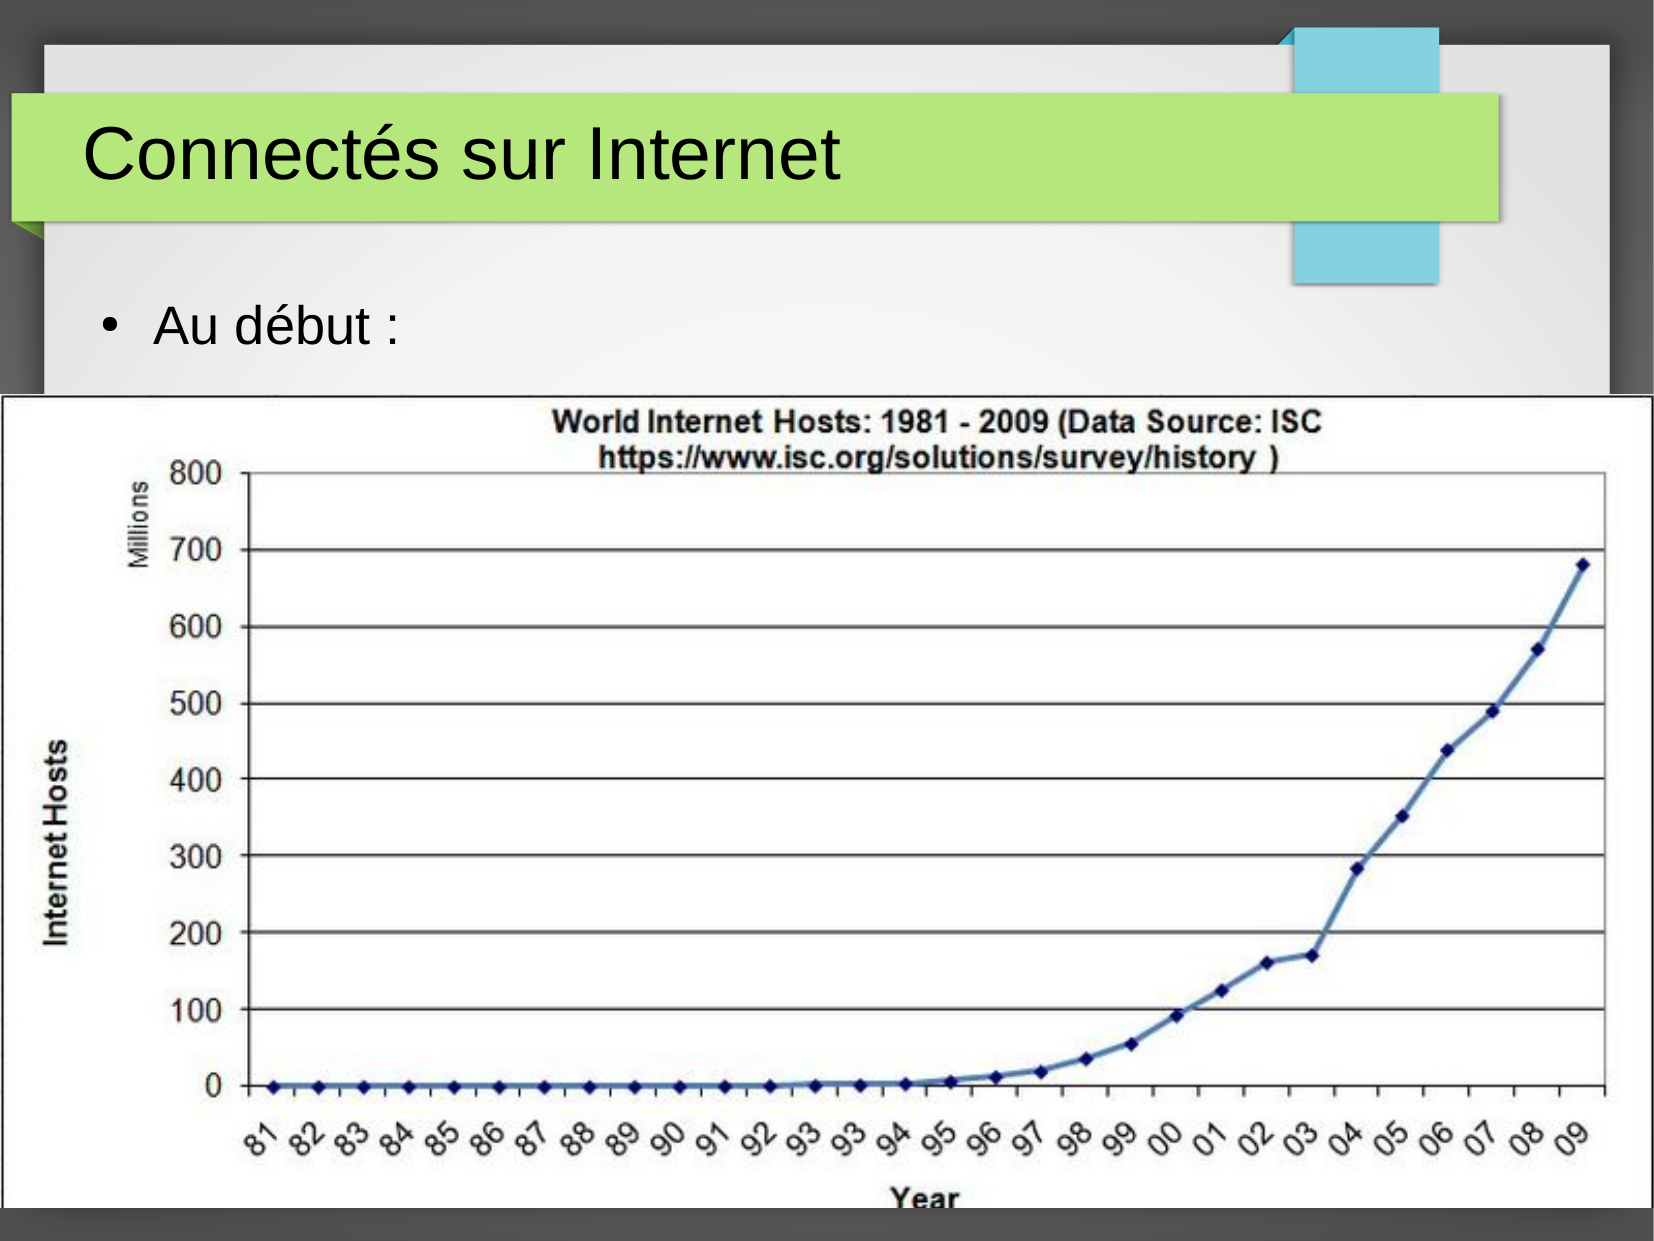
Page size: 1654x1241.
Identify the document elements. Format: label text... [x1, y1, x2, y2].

list Au début : [82, 295, 1571, 394]
title Connectés sur Internet [82, 94, 1264, 213]
picture [0, 0, 1654, 1241]
